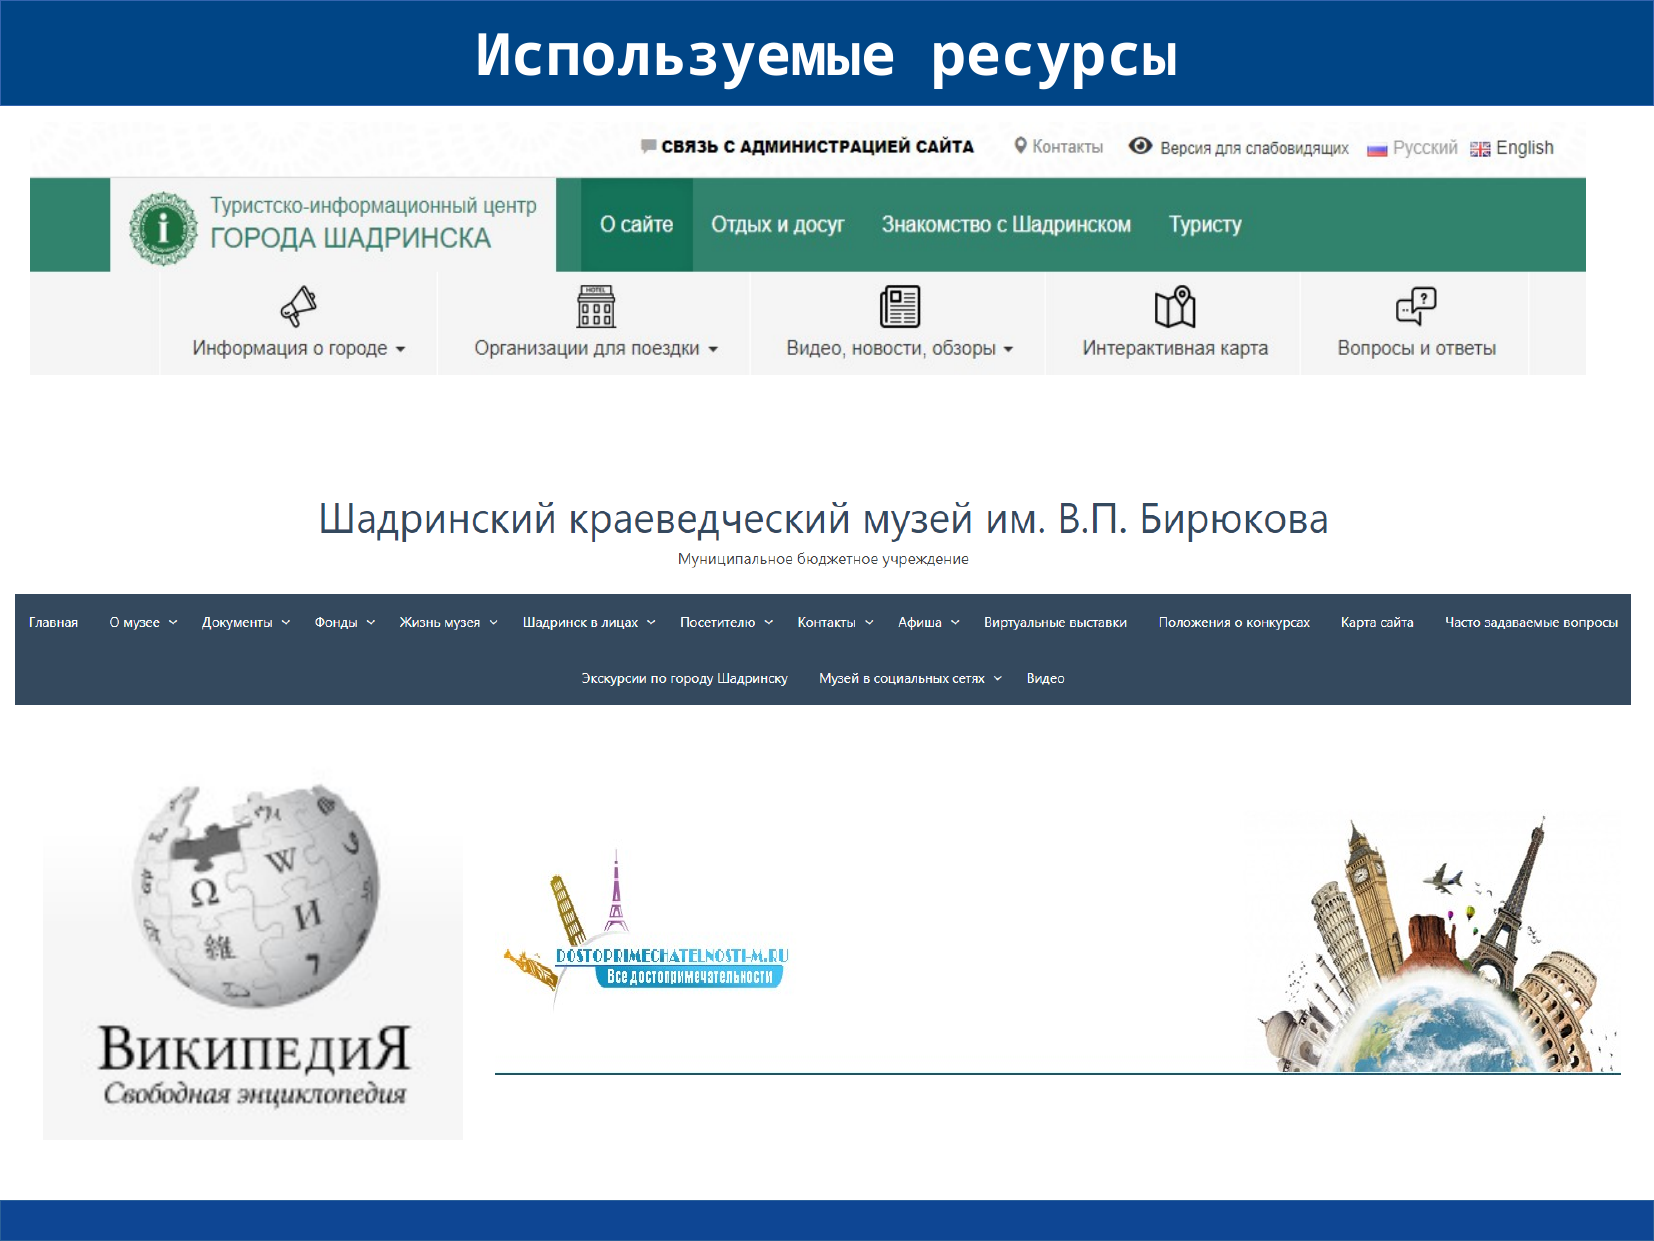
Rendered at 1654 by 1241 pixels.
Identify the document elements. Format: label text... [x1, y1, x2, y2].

picture [43, 749, 463, 1141]
text_box [0, 1200, 1654, 1241]
picture [30, 122, 1586, 376]
picture [15, 472, 1631, 706]
picture [495, 809, 1621, 1075]
title Используемые ресурсы [0, 0, 1654, 106]
